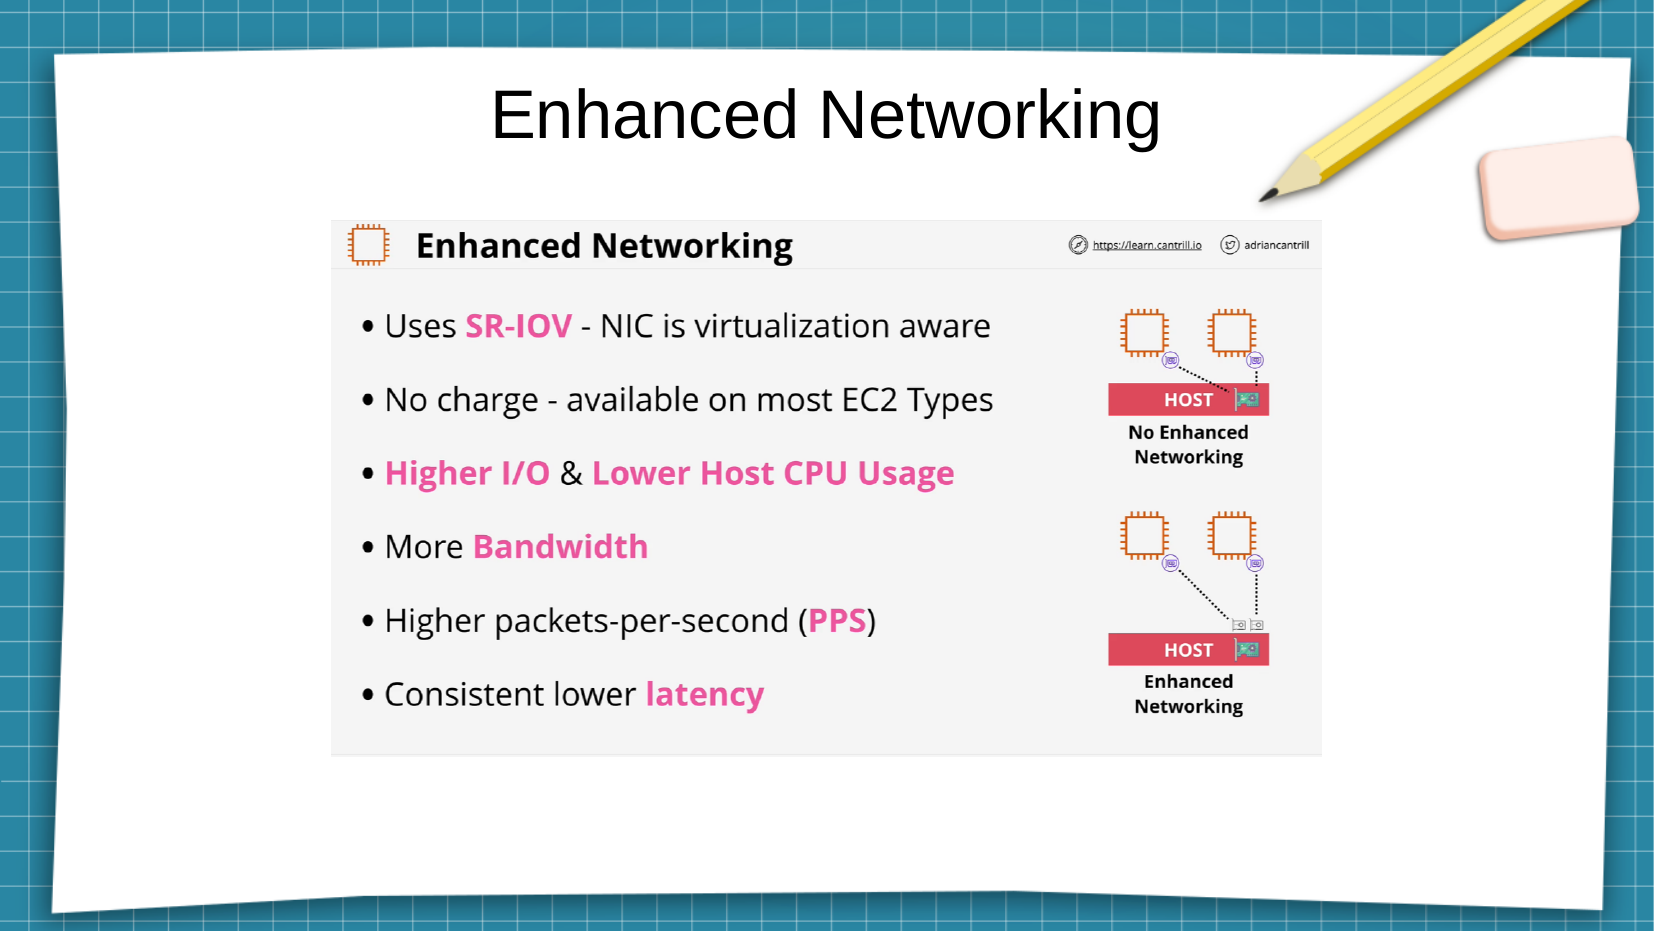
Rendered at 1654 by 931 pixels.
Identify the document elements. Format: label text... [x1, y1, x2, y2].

title Enhanced Networking [82, 37, 1571, 193]
picture [0, 0, 1654, 931]
